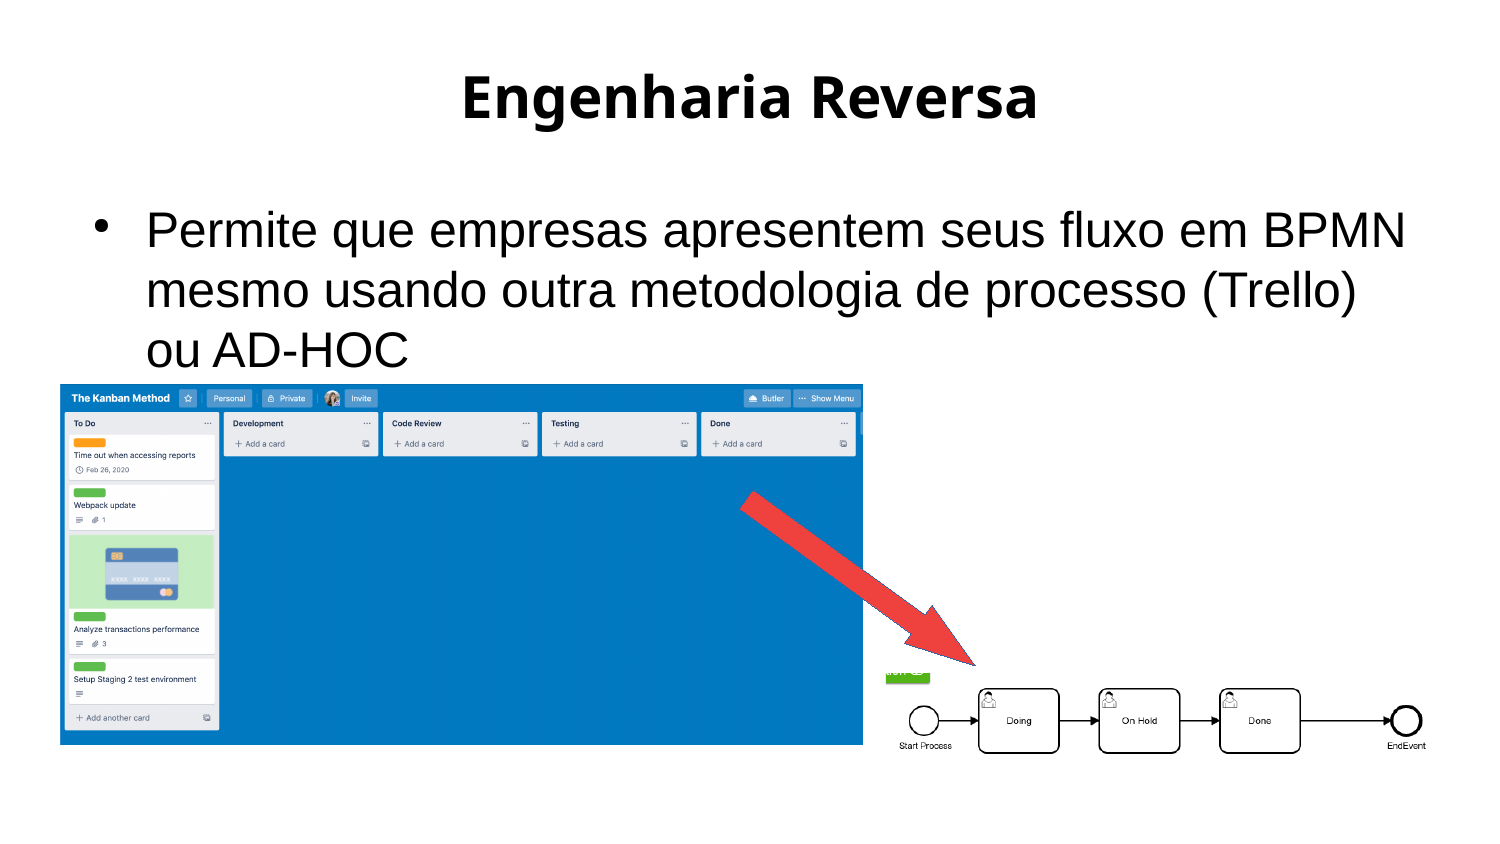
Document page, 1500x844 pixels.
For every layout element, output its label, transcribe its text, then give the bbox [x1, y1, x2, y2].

picture [885, 673, 1453, 769]
list Permite que empresas apresentem seus fluxo em BPMN mesmo usando outra metodologia de processo (Trello) ou AD-HOC [75, 197, 1425, 687]
picture [60, 384, 863, 745]
text_box Engenharia Reversa [0, 45, 1500, 146]
text_box [739, 489, 976, 666]
